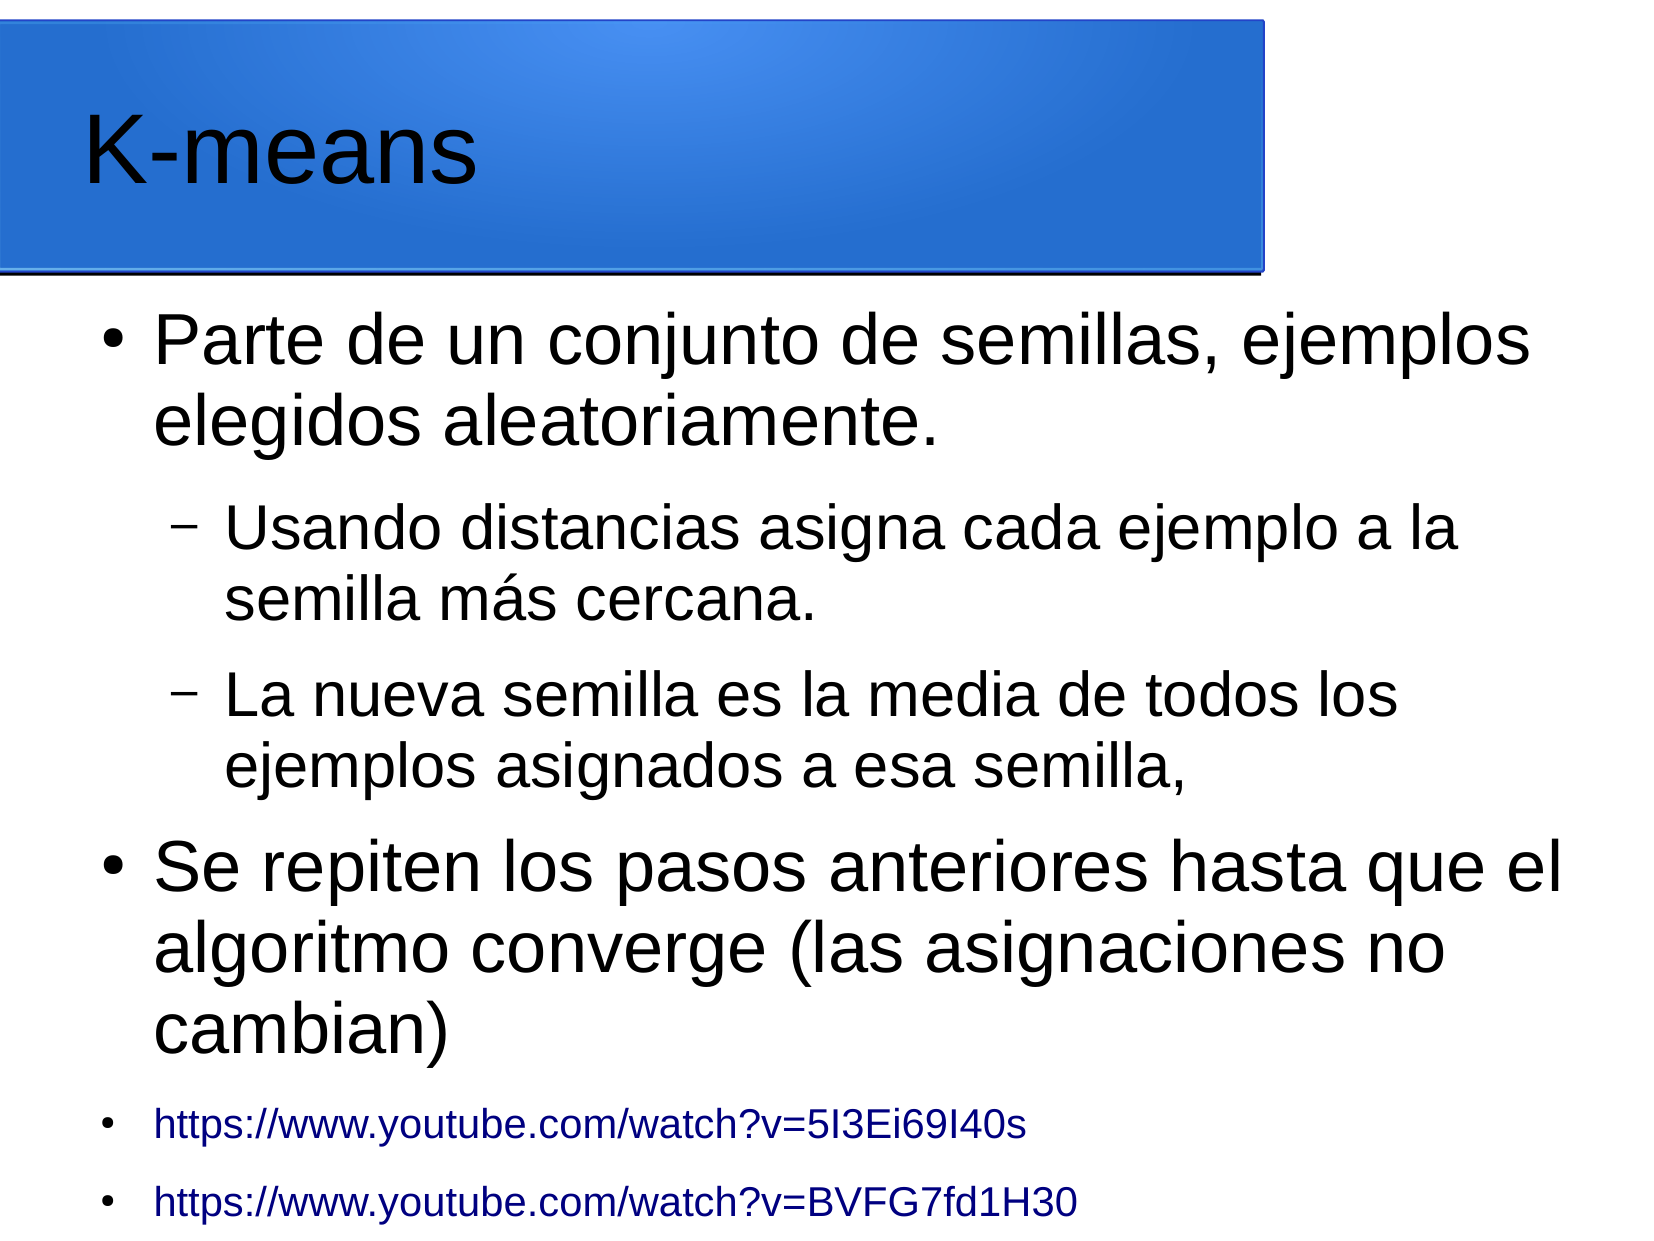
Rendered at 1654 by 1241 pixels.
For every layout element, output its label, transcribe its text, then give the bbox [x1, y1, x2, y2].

title K-means [82, 47, 1235, 252]
list Parte de un conjunto de semillas, ejemplos elegidos aleatoriamente. Usando distancias asigna cada ejemplo a la semilla más cercana. La nueva semilla es la media de todos los ejemplos asignados a esa semilla, Se repiten los pasos anteriores hasta que el algoritmo converge (las asignaciones no cambian) https://www.youtube.com/watch?v=5I3Ei69I40s https://www.youtube.com/watch?v=BVFG7fd1H30 [82, 299, 1571, 1019]
